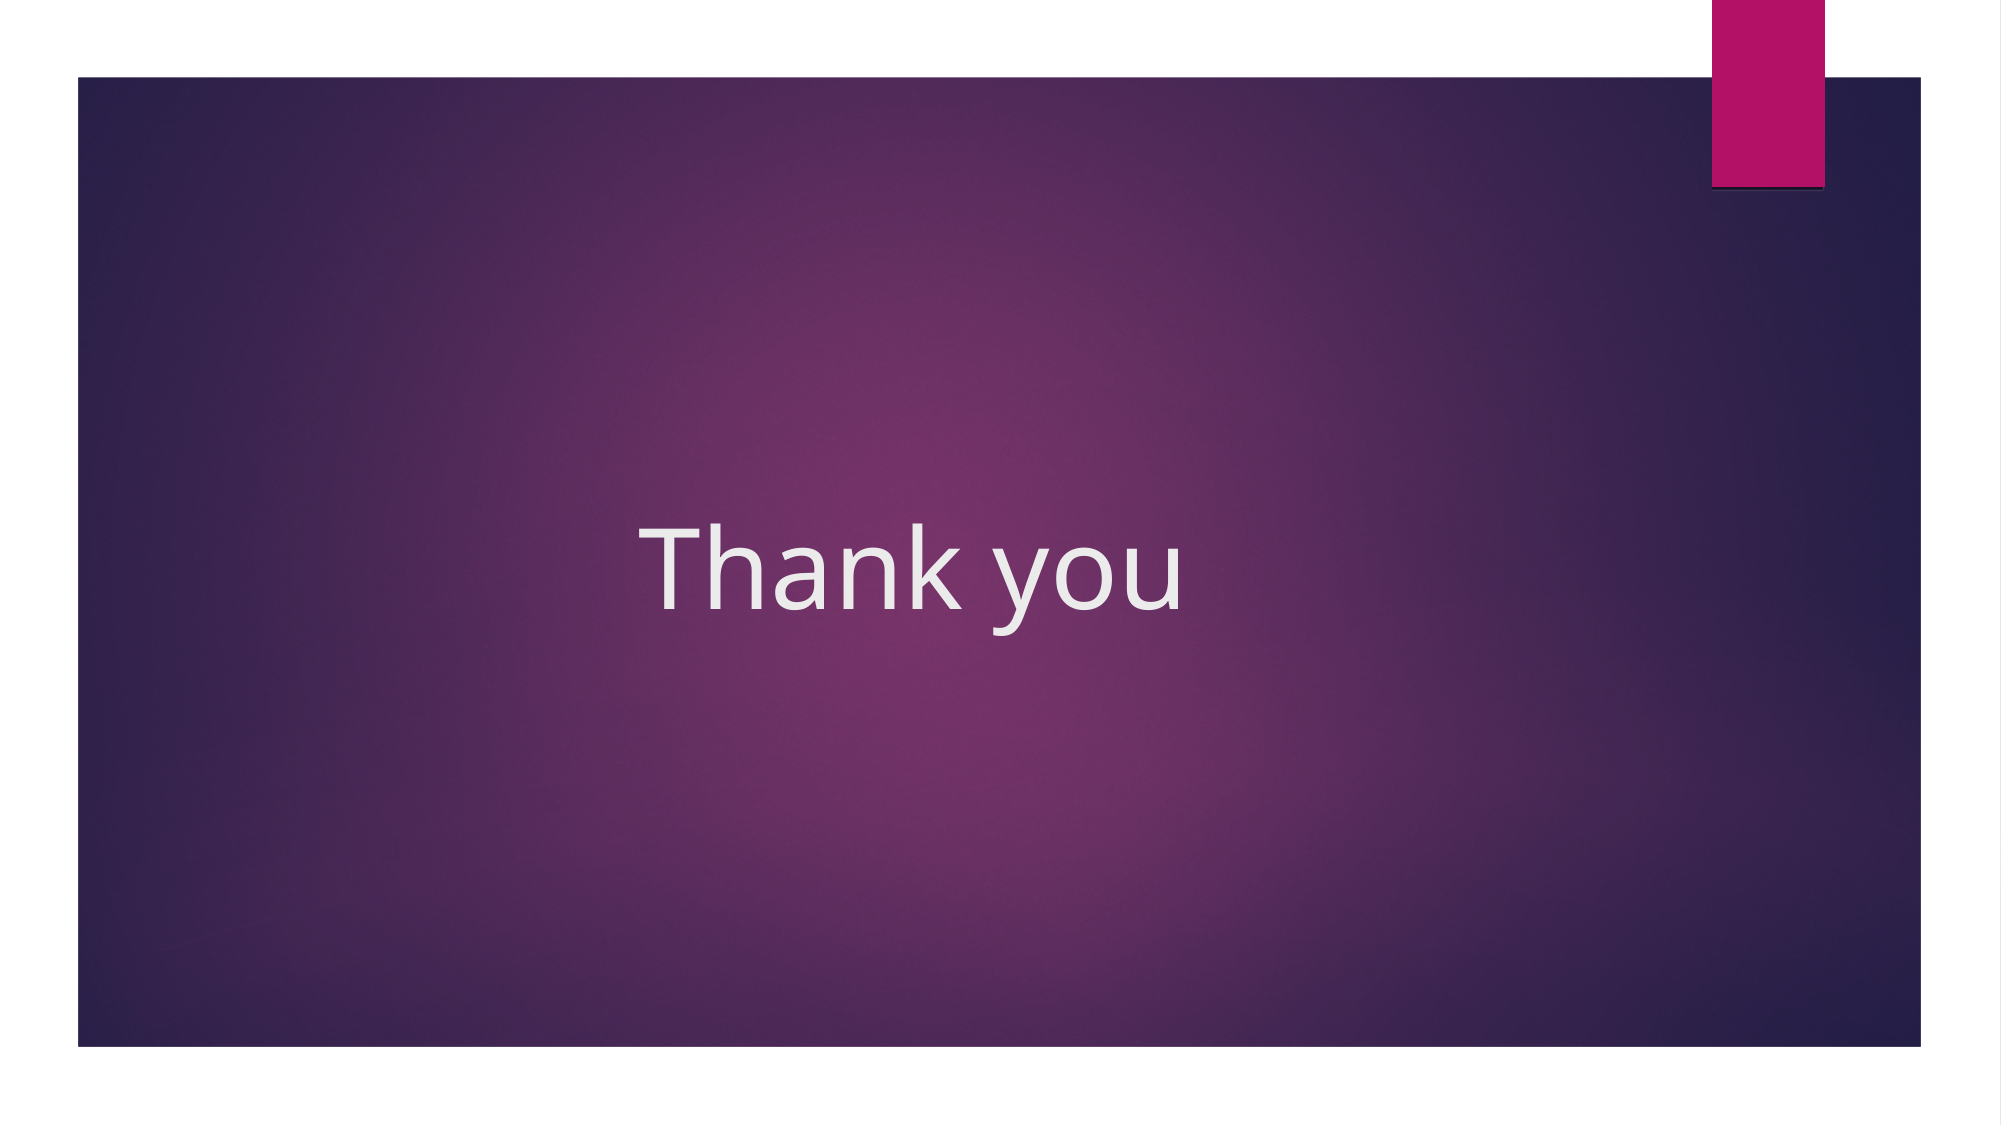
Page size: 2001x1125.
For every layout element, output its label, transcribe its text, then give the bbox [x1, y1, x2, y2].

title Thank you [189, 344, 1638, 784]
